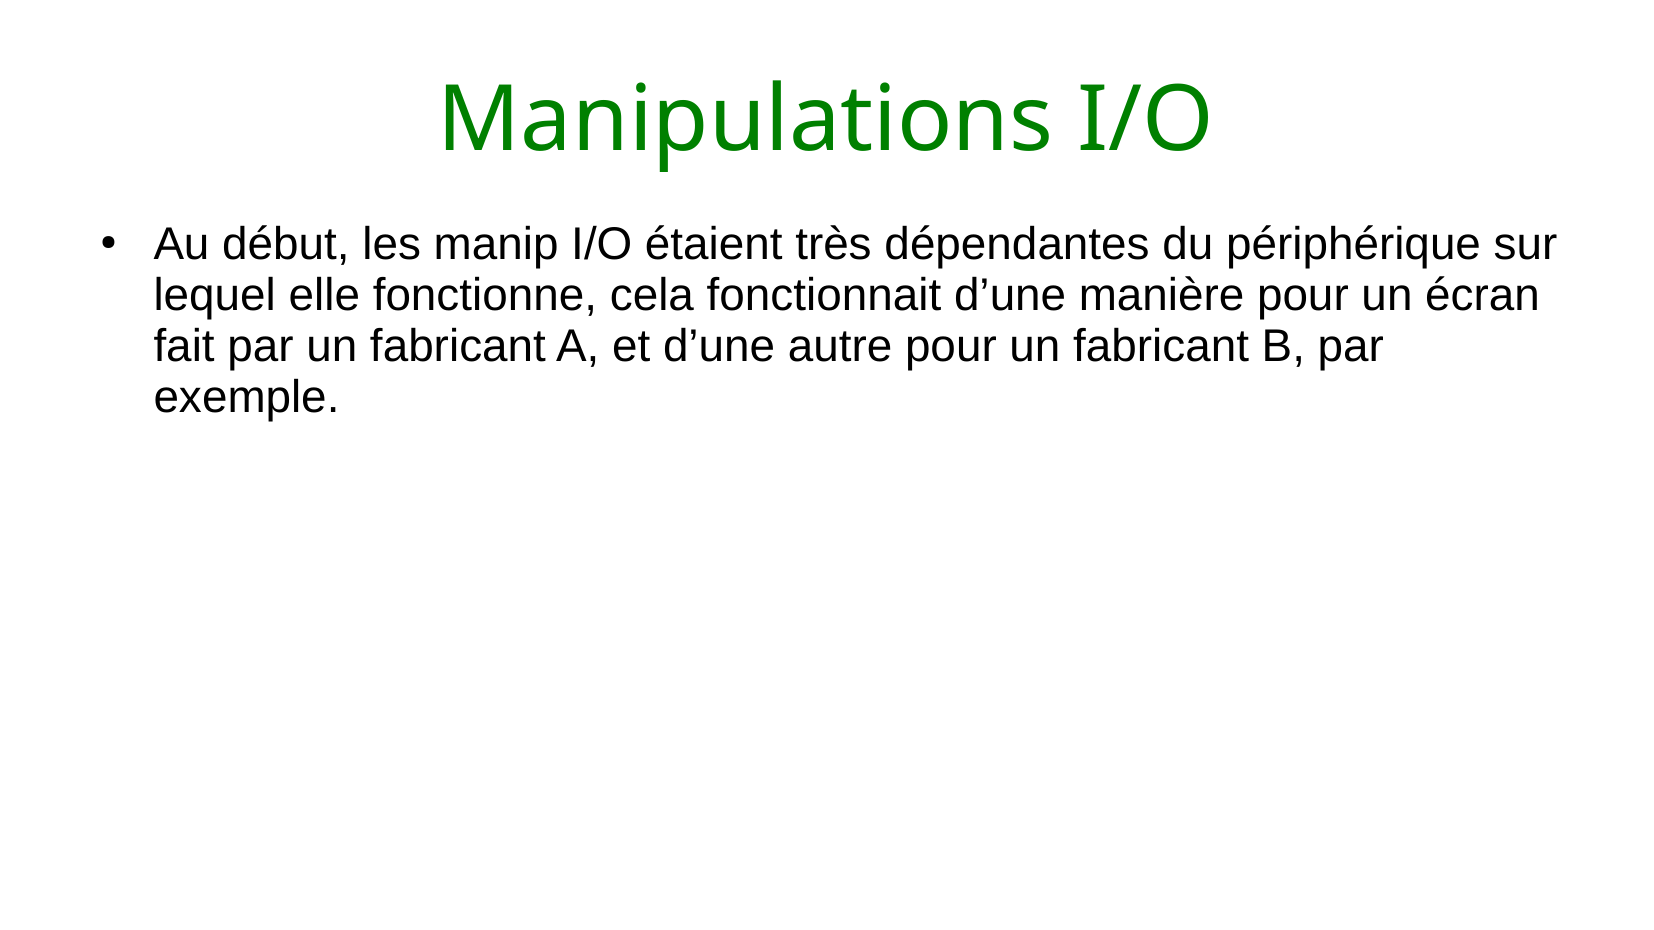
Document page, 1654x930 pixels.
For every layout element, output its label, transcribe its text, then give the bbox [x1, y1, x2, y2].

title Manipulations I/O [82, 37, 1571, 193]
list Au début, les manip I/O étaient très dépendantes du périphérique sur lequel elle fonctionne, cela fonctionnait d’une manière pour un écran fait par un fabricant A, et d’une autre pour un fabricant B, par exemple. [82, 217, 1571, 863]
